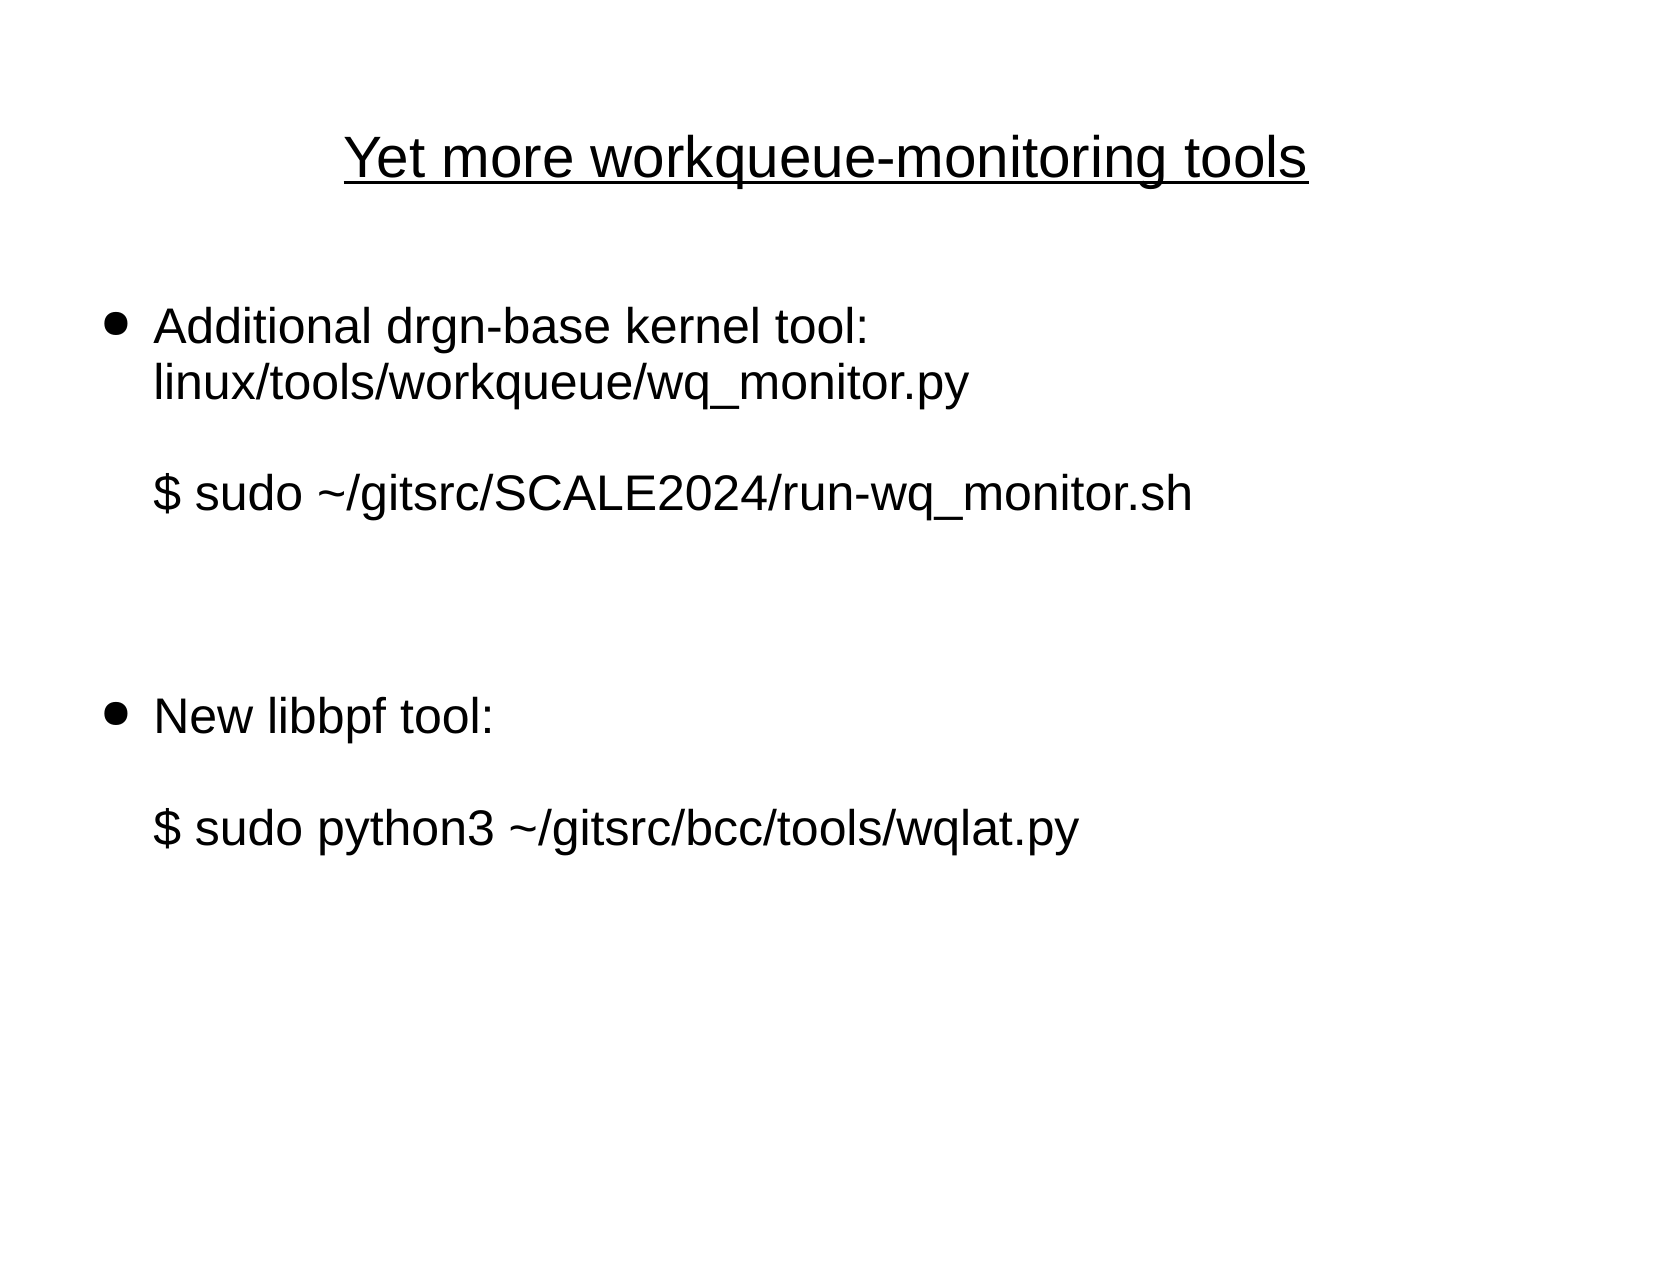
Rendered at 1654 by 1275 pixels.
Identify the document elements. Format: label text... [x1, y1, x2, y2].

list Additional drgn-base kernel tool: linux/tools/workqueue/wq_monitor.py $ sudo ~/gitsrc/SCALE2024/run-wq_monitor.sh New libbpf tool: $ sudo python3 ~/gitsrc/bcc/tools/wqlat.py [82, 298, 1571, 1038]
title Yet more workqueue-monitoring tools [82, 50, 1571, 264]
